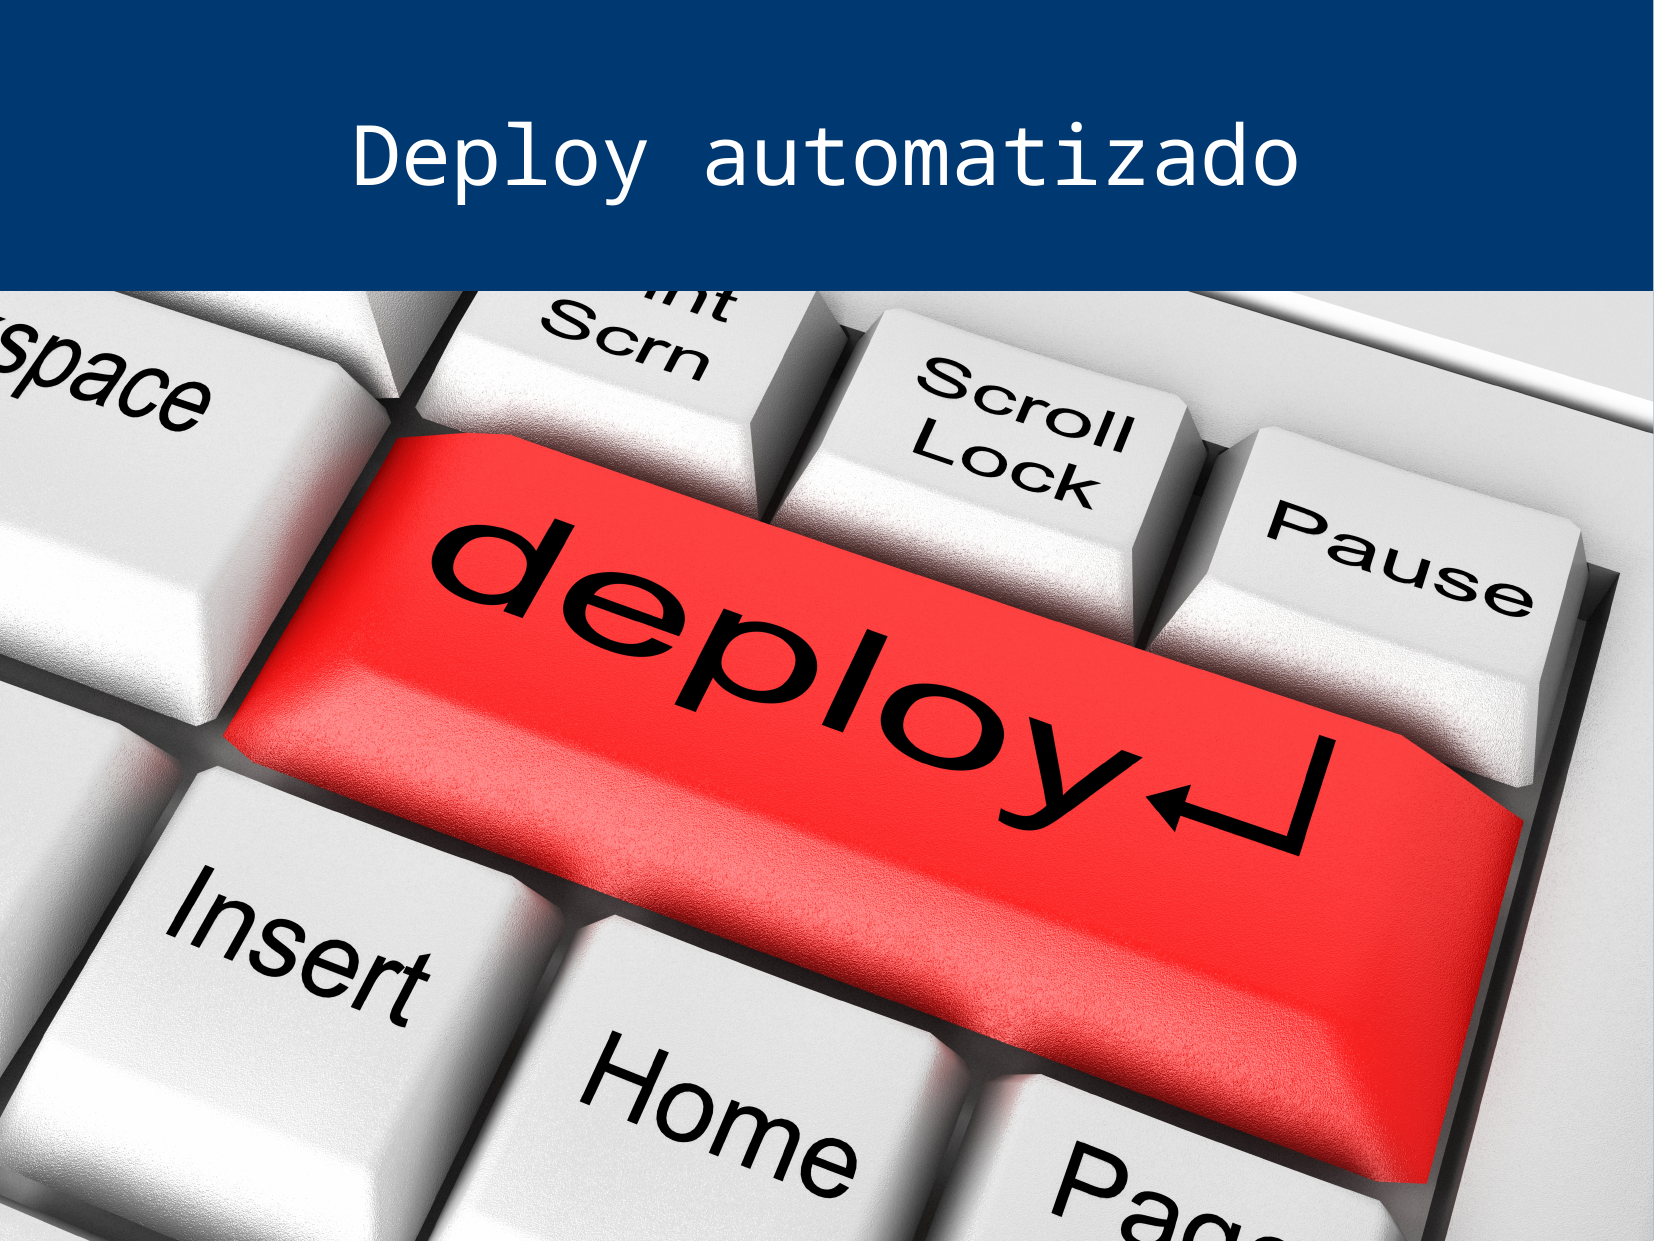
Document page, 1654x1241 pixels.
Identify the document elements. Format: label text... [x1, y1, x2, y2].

title Deploy automatizado [82, 49, 1571, 257]
picture [0, 291, 1654, 1241]
